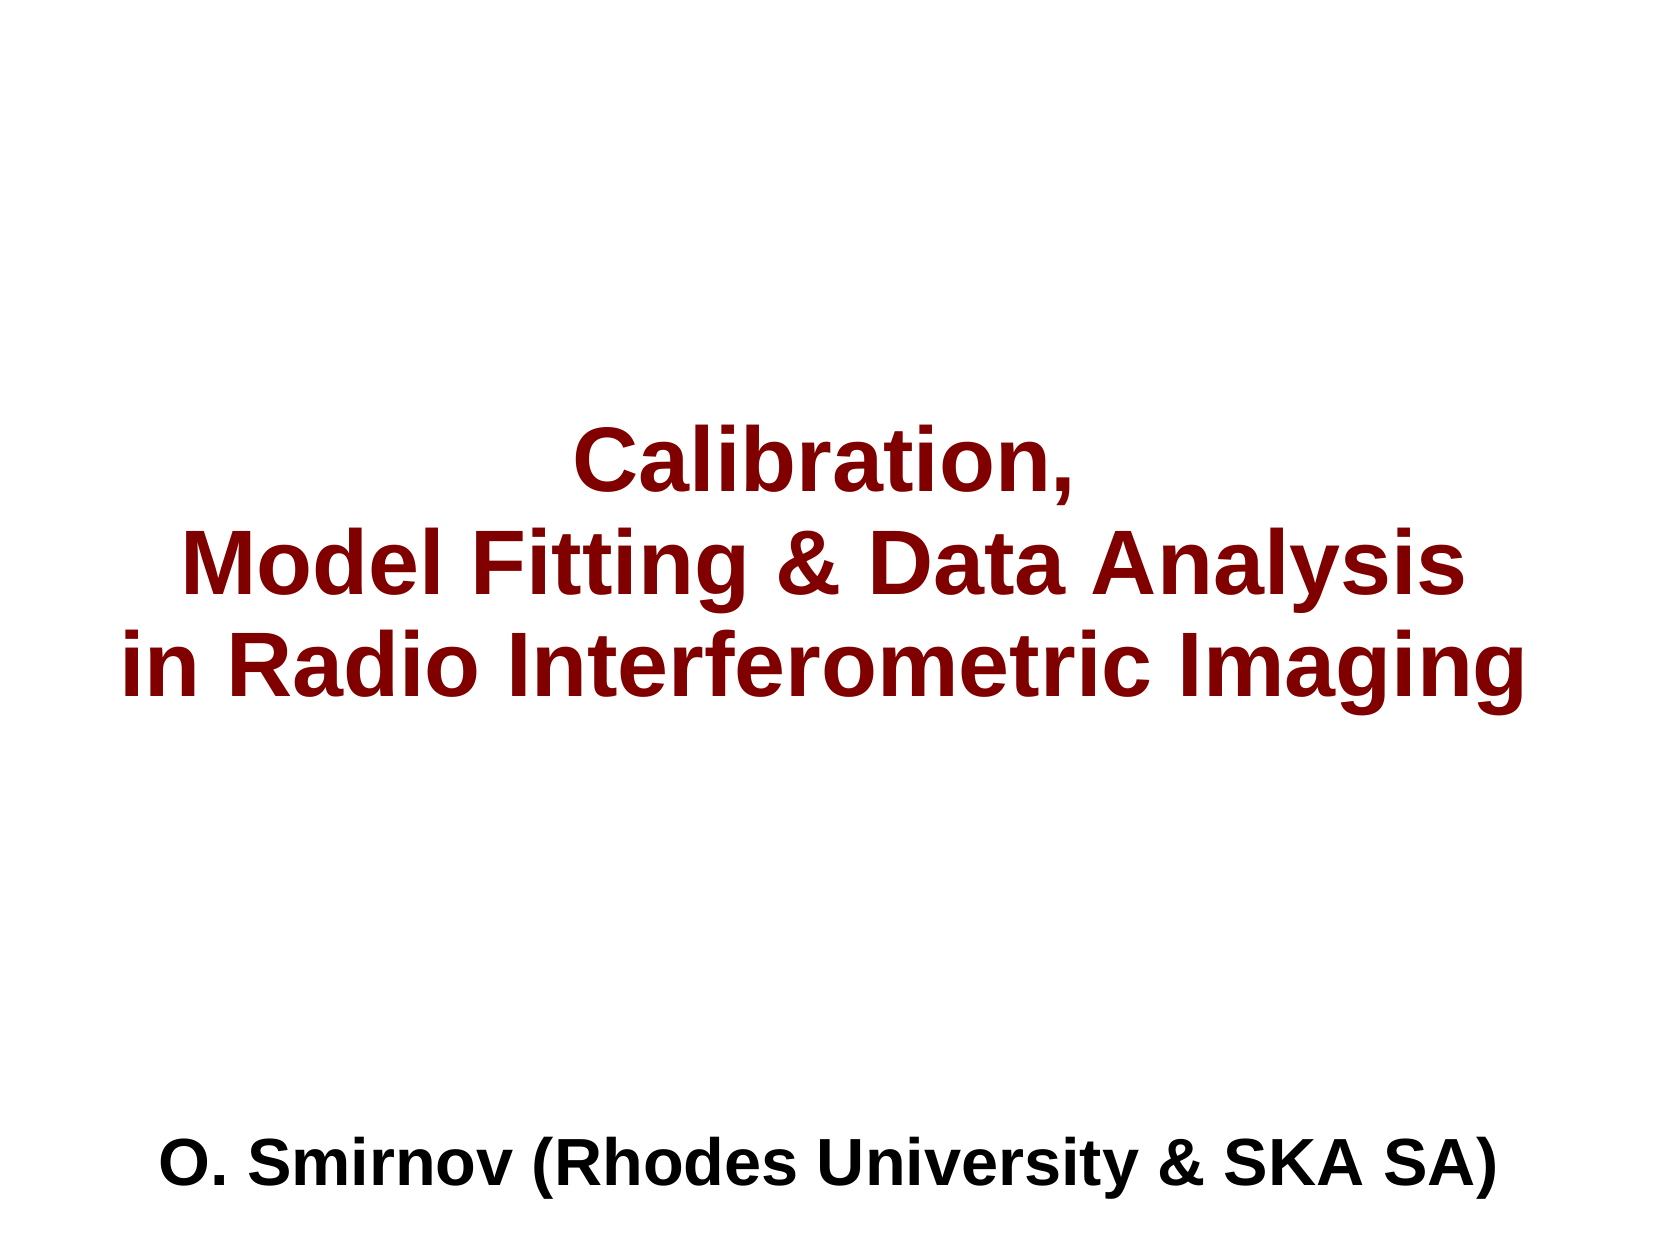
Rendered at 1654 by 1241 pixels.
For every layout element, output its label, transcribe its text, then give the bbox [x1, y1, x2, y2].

list O. Smirnov (Rhodes University & SKA SA) [47, 1125, 1611, 1238]
title Calibration, Model Fitting & Data Analysis in Radio Interferometric Imaging [37, 75, 1613, 1051]
